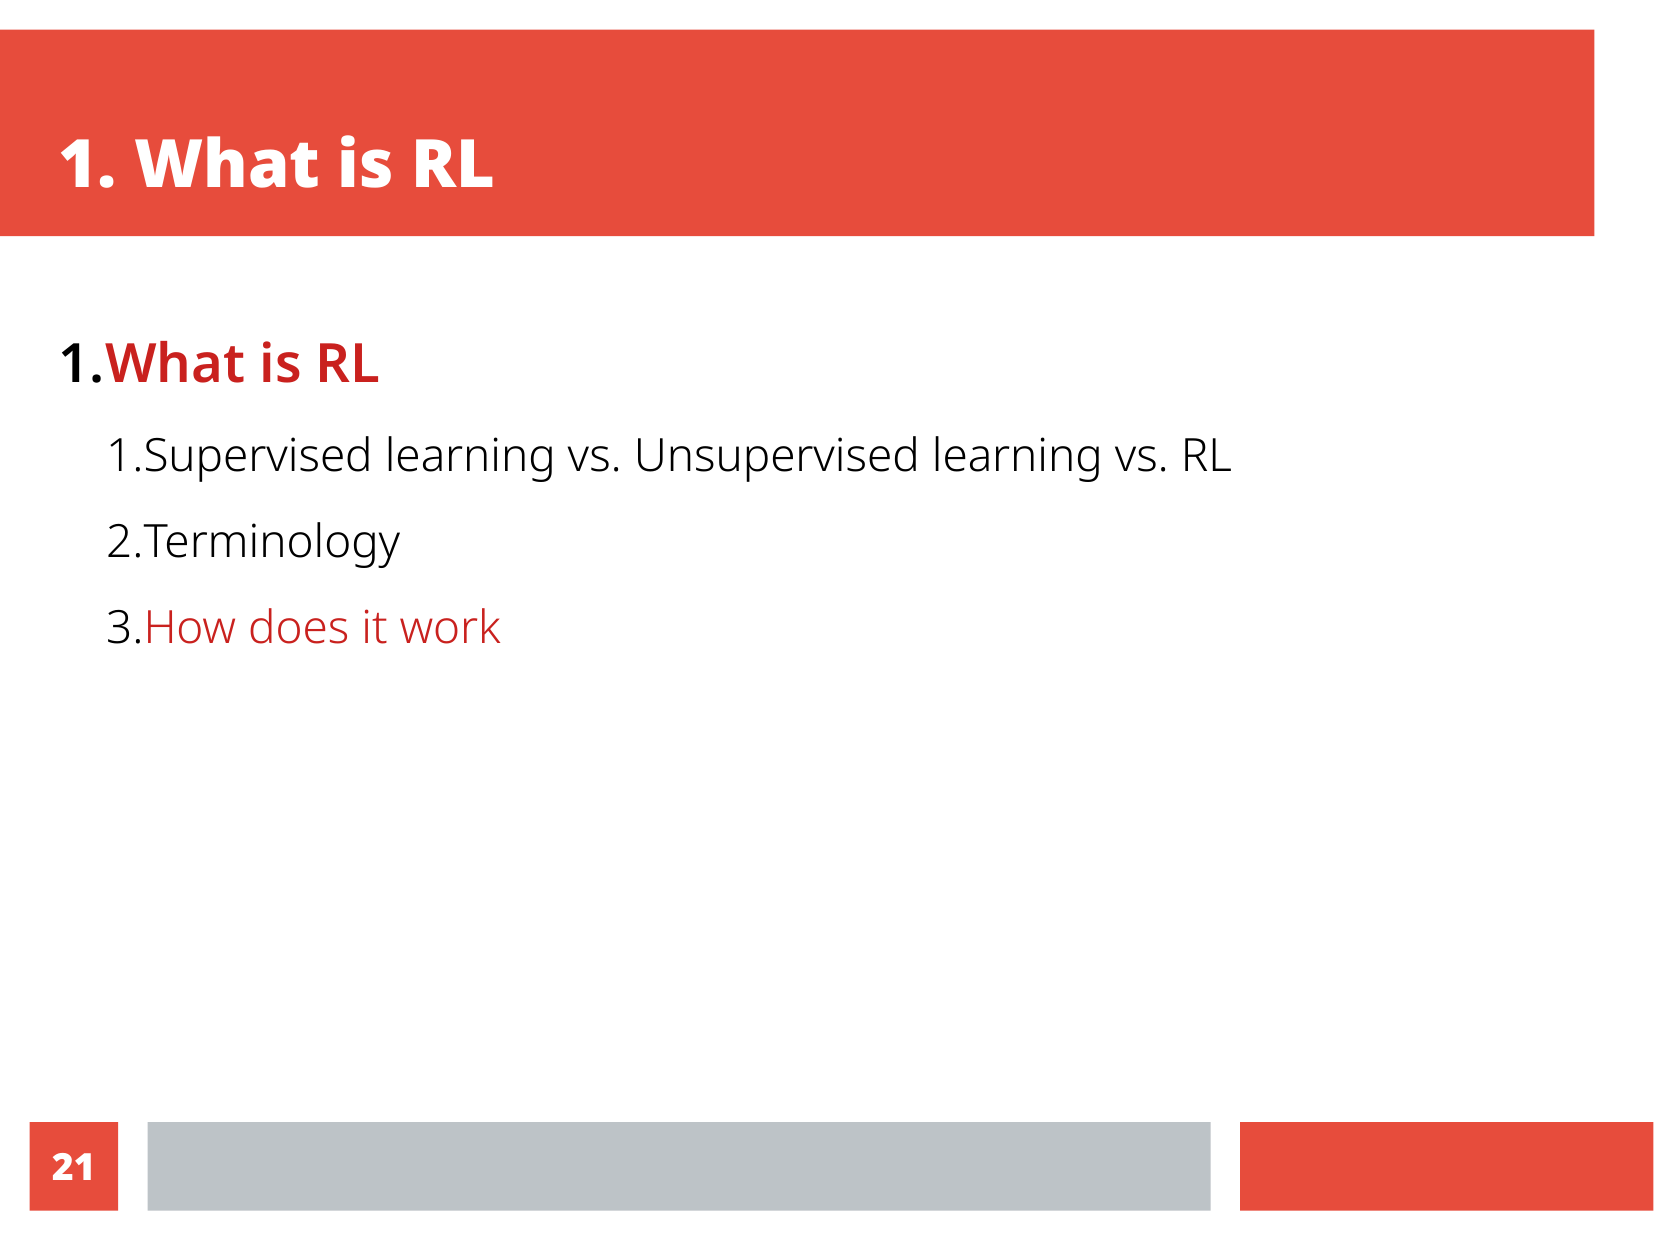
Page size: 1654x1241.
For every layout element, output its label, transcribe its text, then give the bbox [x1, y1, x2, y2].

title 1. What is RL [59, 59, 1595, 207]
list What is RL Supervised learning vs. Unsupervised learning vs. RL Terminology How does it work [59, 324, 1565, 1093]
